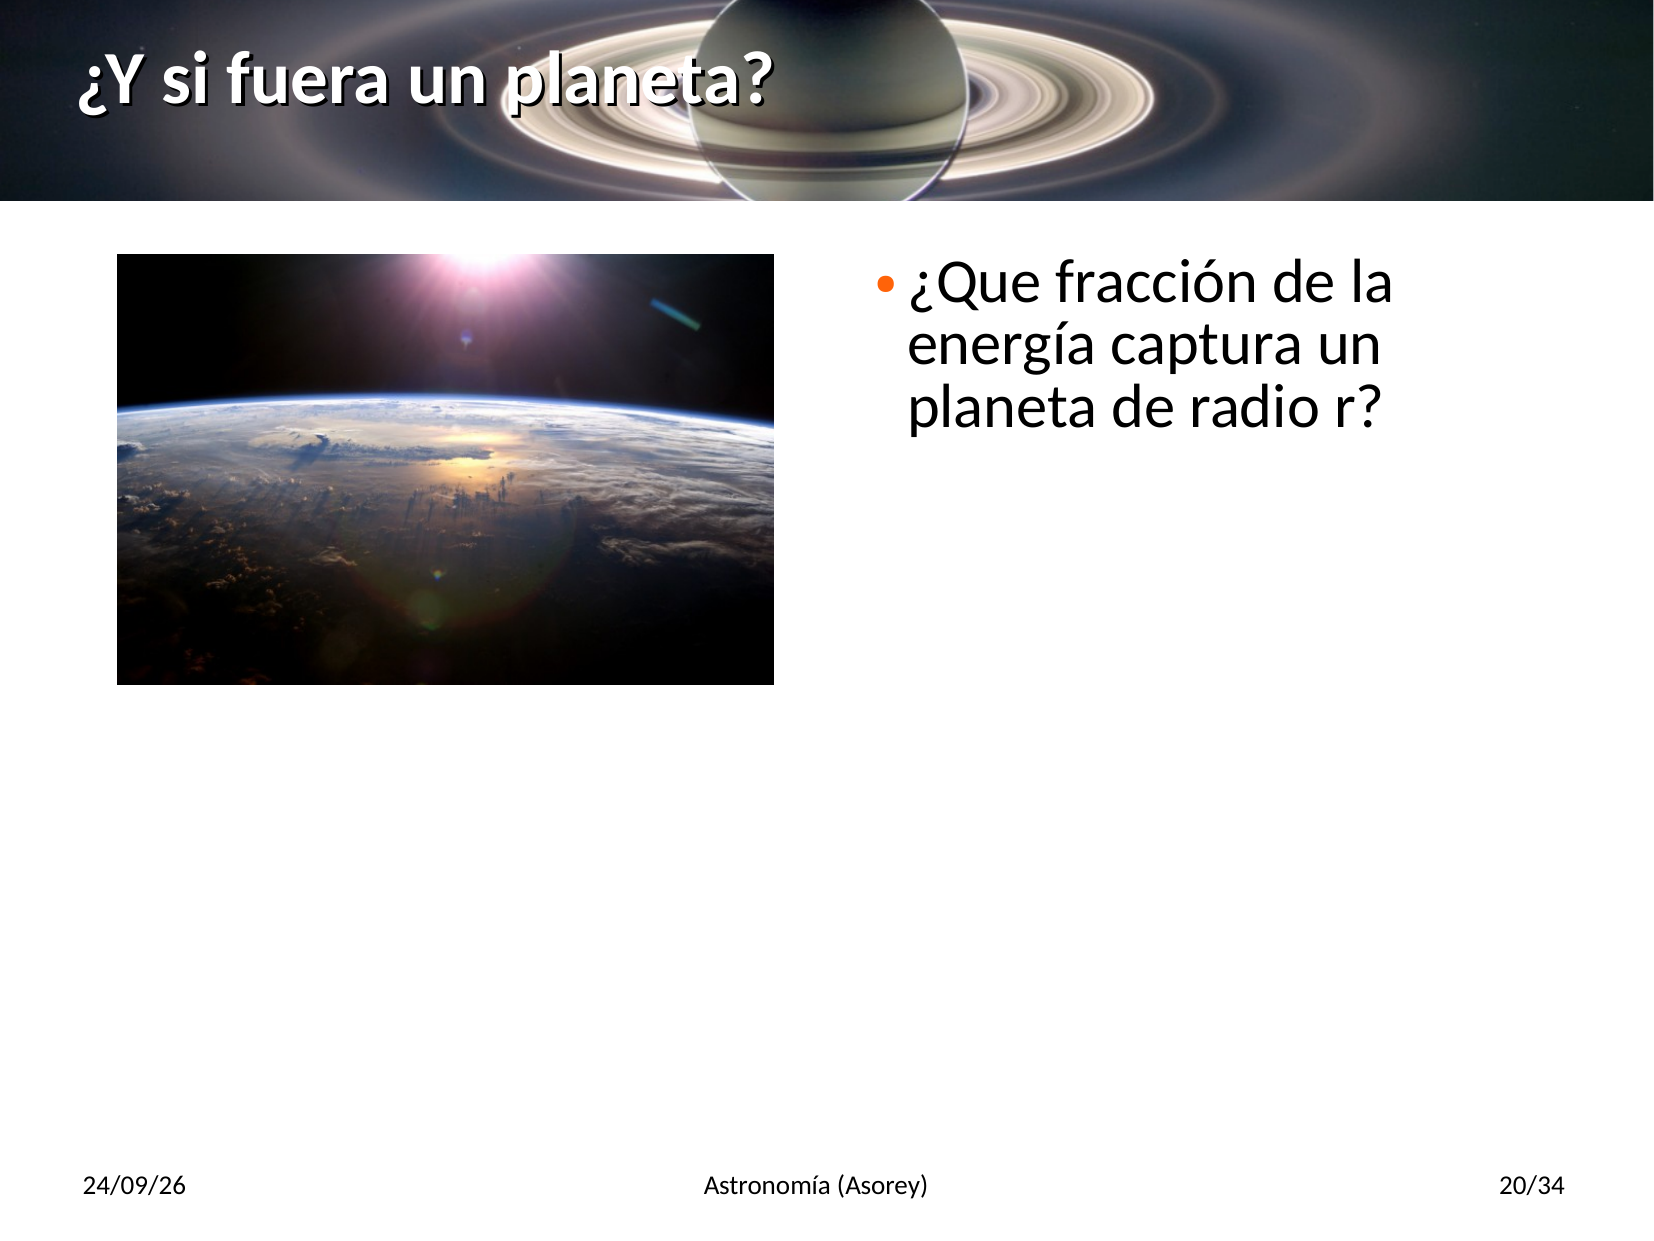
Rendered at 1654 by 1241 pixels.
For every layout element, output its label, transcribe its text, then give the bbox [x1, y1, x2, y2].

picture [117, 254, 774, 685]
list ¿Que fracción de la energía captura un planeta de radio r? [845, 255, 1572, 1156]
title ¿Y si fuera un planeta? [75, 19, 1564, 151]
picture [0, 0, 1654, 201]
